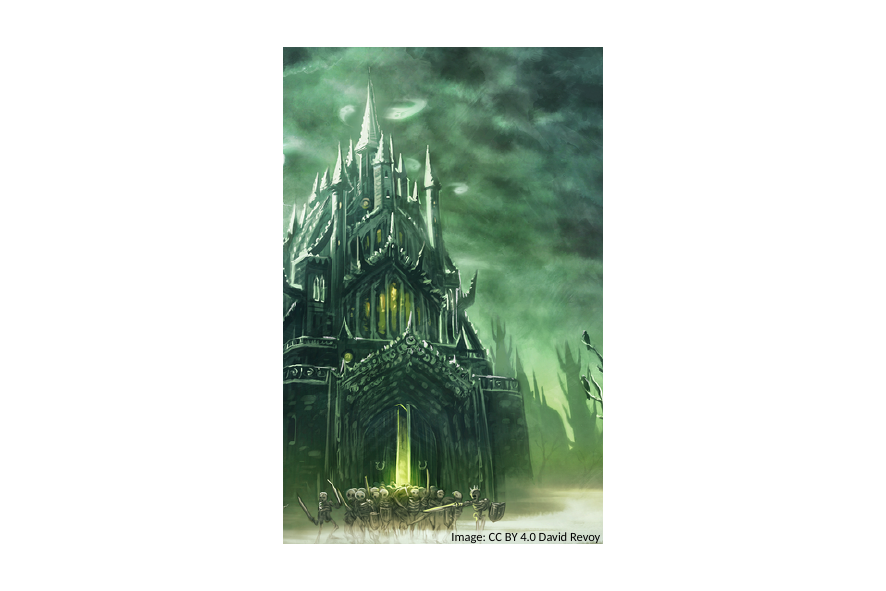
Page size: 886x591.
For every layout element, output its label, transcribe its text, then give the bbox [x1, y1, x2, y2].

picture [283, 47, 603, 544]
text_box Image: CC BY 4.0 David Revoy [443, 524, 613, 549]
